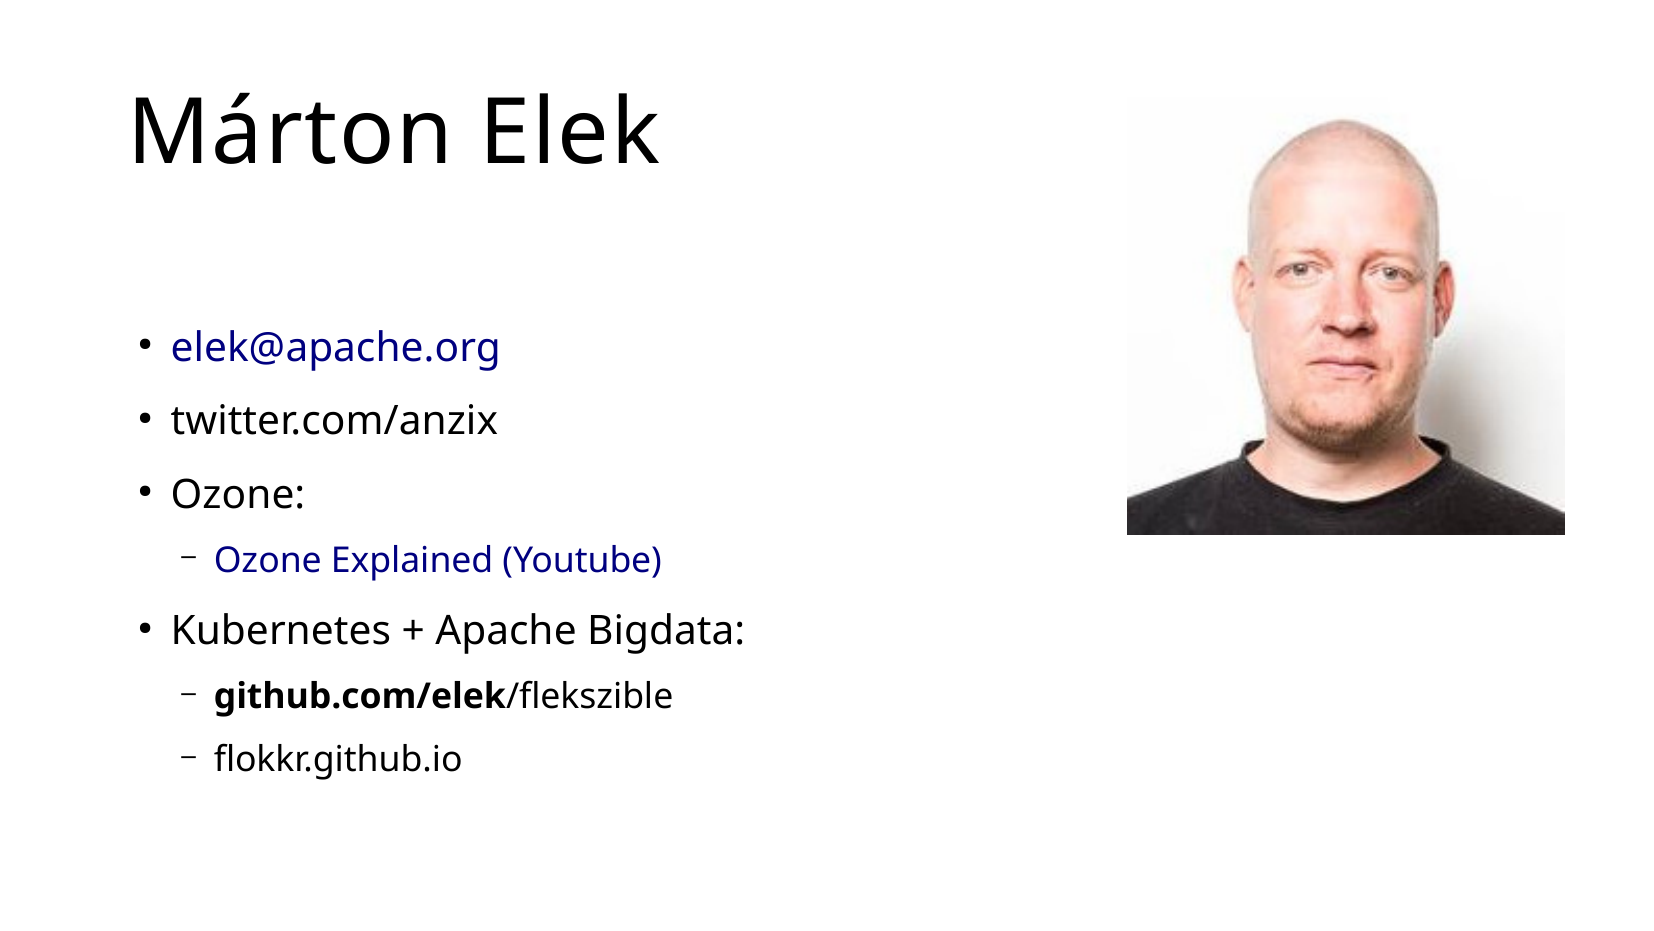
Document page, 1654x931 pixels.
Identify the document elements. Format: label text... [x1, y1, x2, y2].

title Márton Elek [127, 69, 1654, 187]
list elek@apache.org twitter.com/anzix Ozone: Ozone Explained (Youtube) Kubernetes + Apache Bigdata: github.com/elek/flekszible flokkr.github.io [127, 244, 1527, 784]
picture [1127, 97, 1565, 535]
